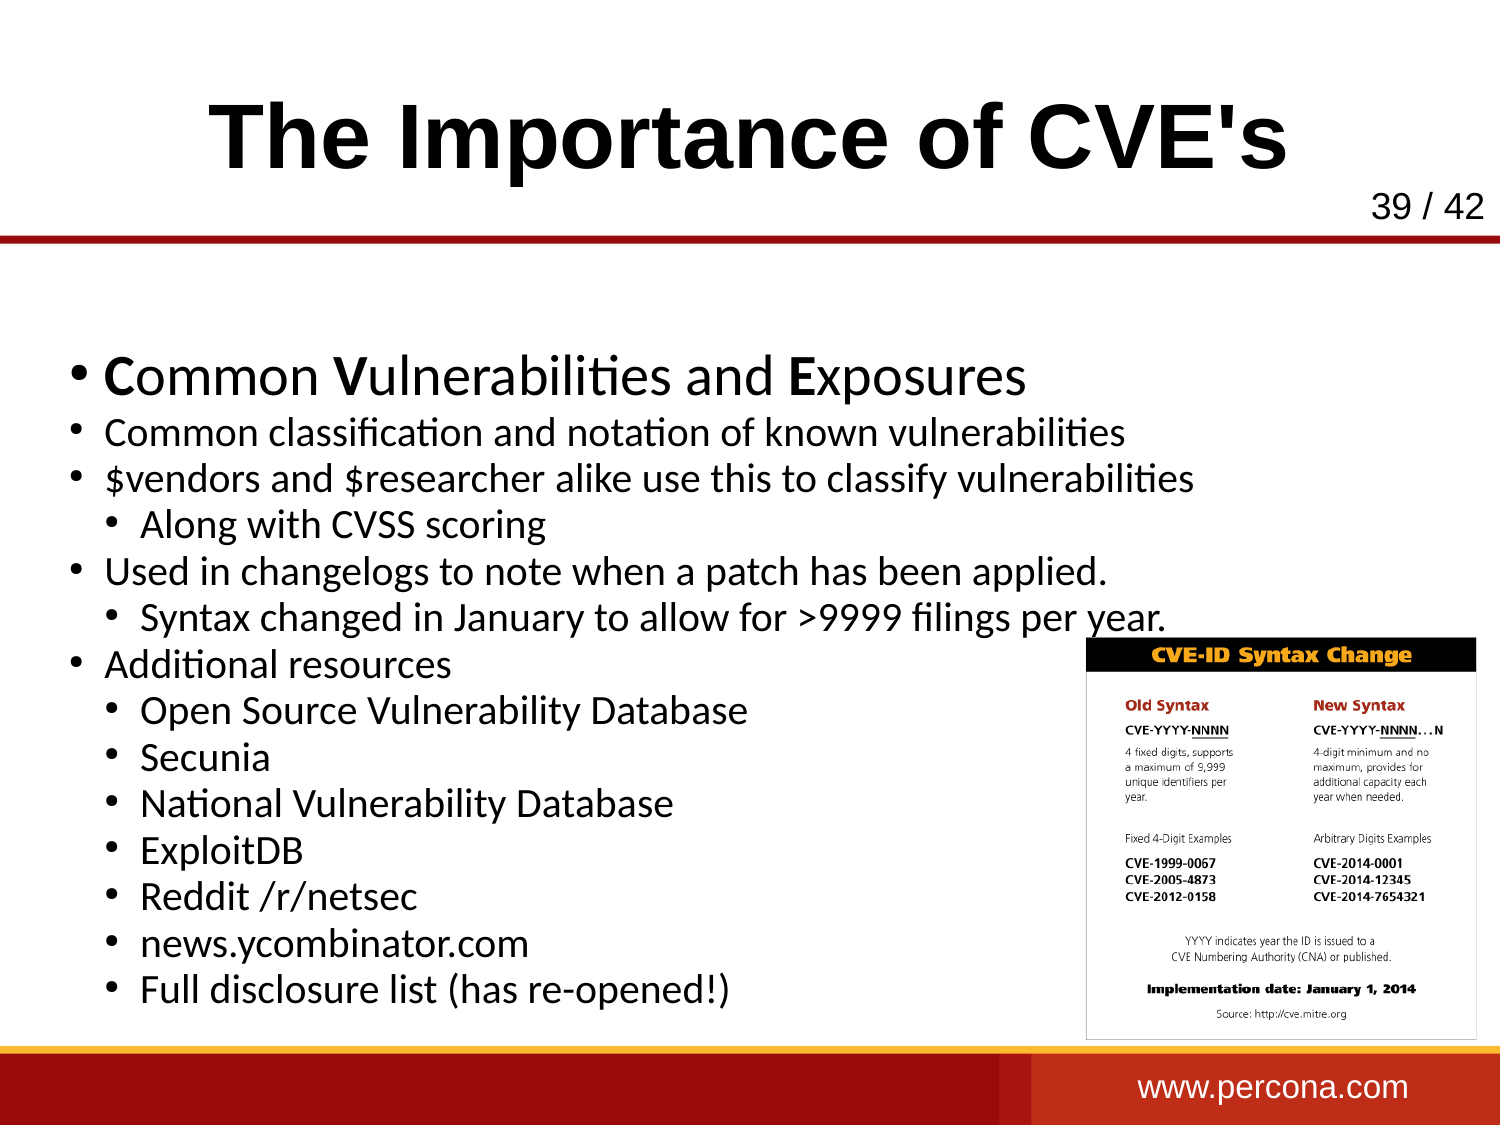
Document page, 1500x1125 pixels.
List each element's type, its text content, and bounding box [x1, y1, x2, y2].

text_box The Importance of CVE's [75, 44, 1425, 232]
text_box [1085, 637, 1477, 1040]
text_box Common Vulnerabilities and Exposures Common classification and notation of known vulnerabilities $vendors and $researcher alike use this to classify vulnerabilities Along with CVSS scoring Used in changelogs to note when a patch has been applied. Syntax changed in January to allow for >9999 filings per year. Additional resources Open Source Vulnerability Database Secunia National Vulnerability Database ExploitDB Reddit /r/netsec news.ycombinator.com Full disclosure list (has re-opened!) [69, 269, 1419, 1012]
